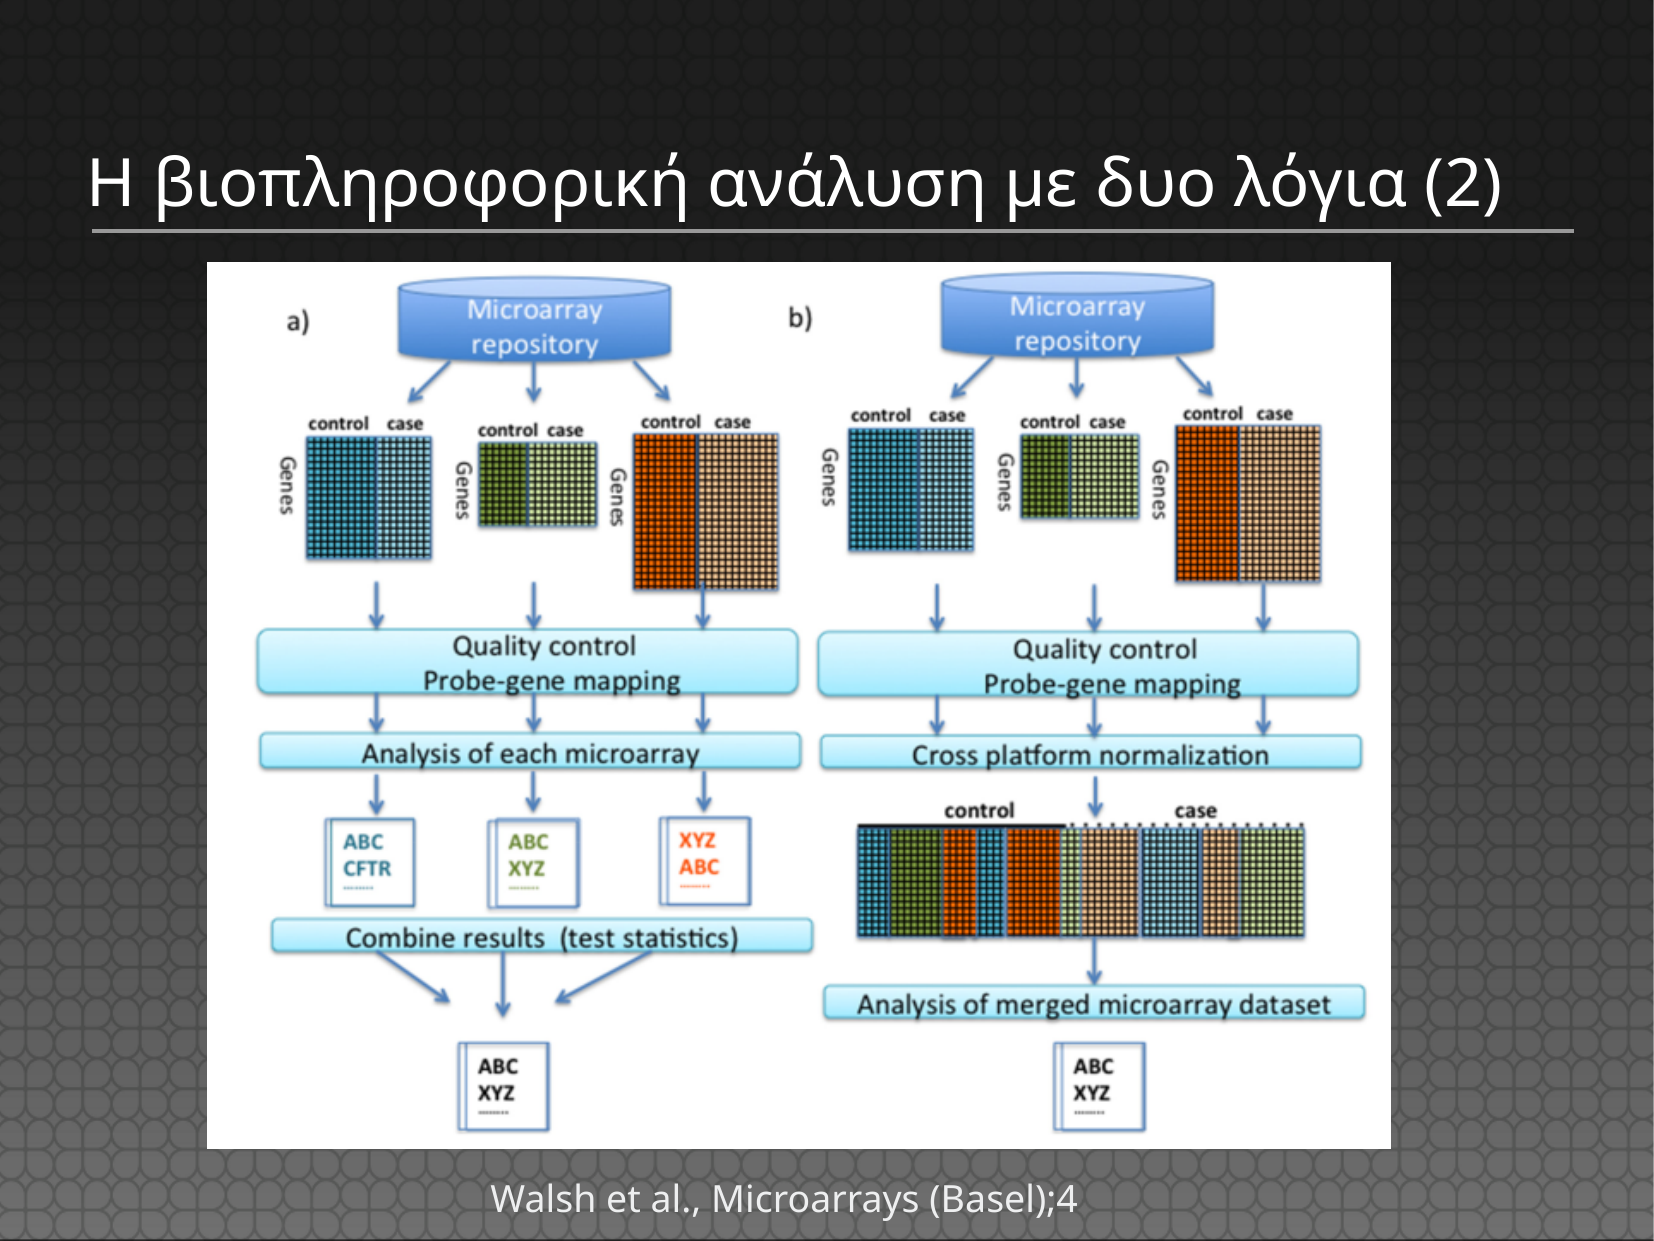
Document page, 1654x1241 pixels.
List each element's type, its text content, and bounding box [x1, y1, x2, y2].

picture [0, 0, 1654, 1241]
text_box Walsh et al., Microarrays (Basel);4 [475, 1164, 1177, 1241]
title Η βιοπληροφορική ανάλυση με δυο λόγια (2) [86, 112, 1576, 249]
